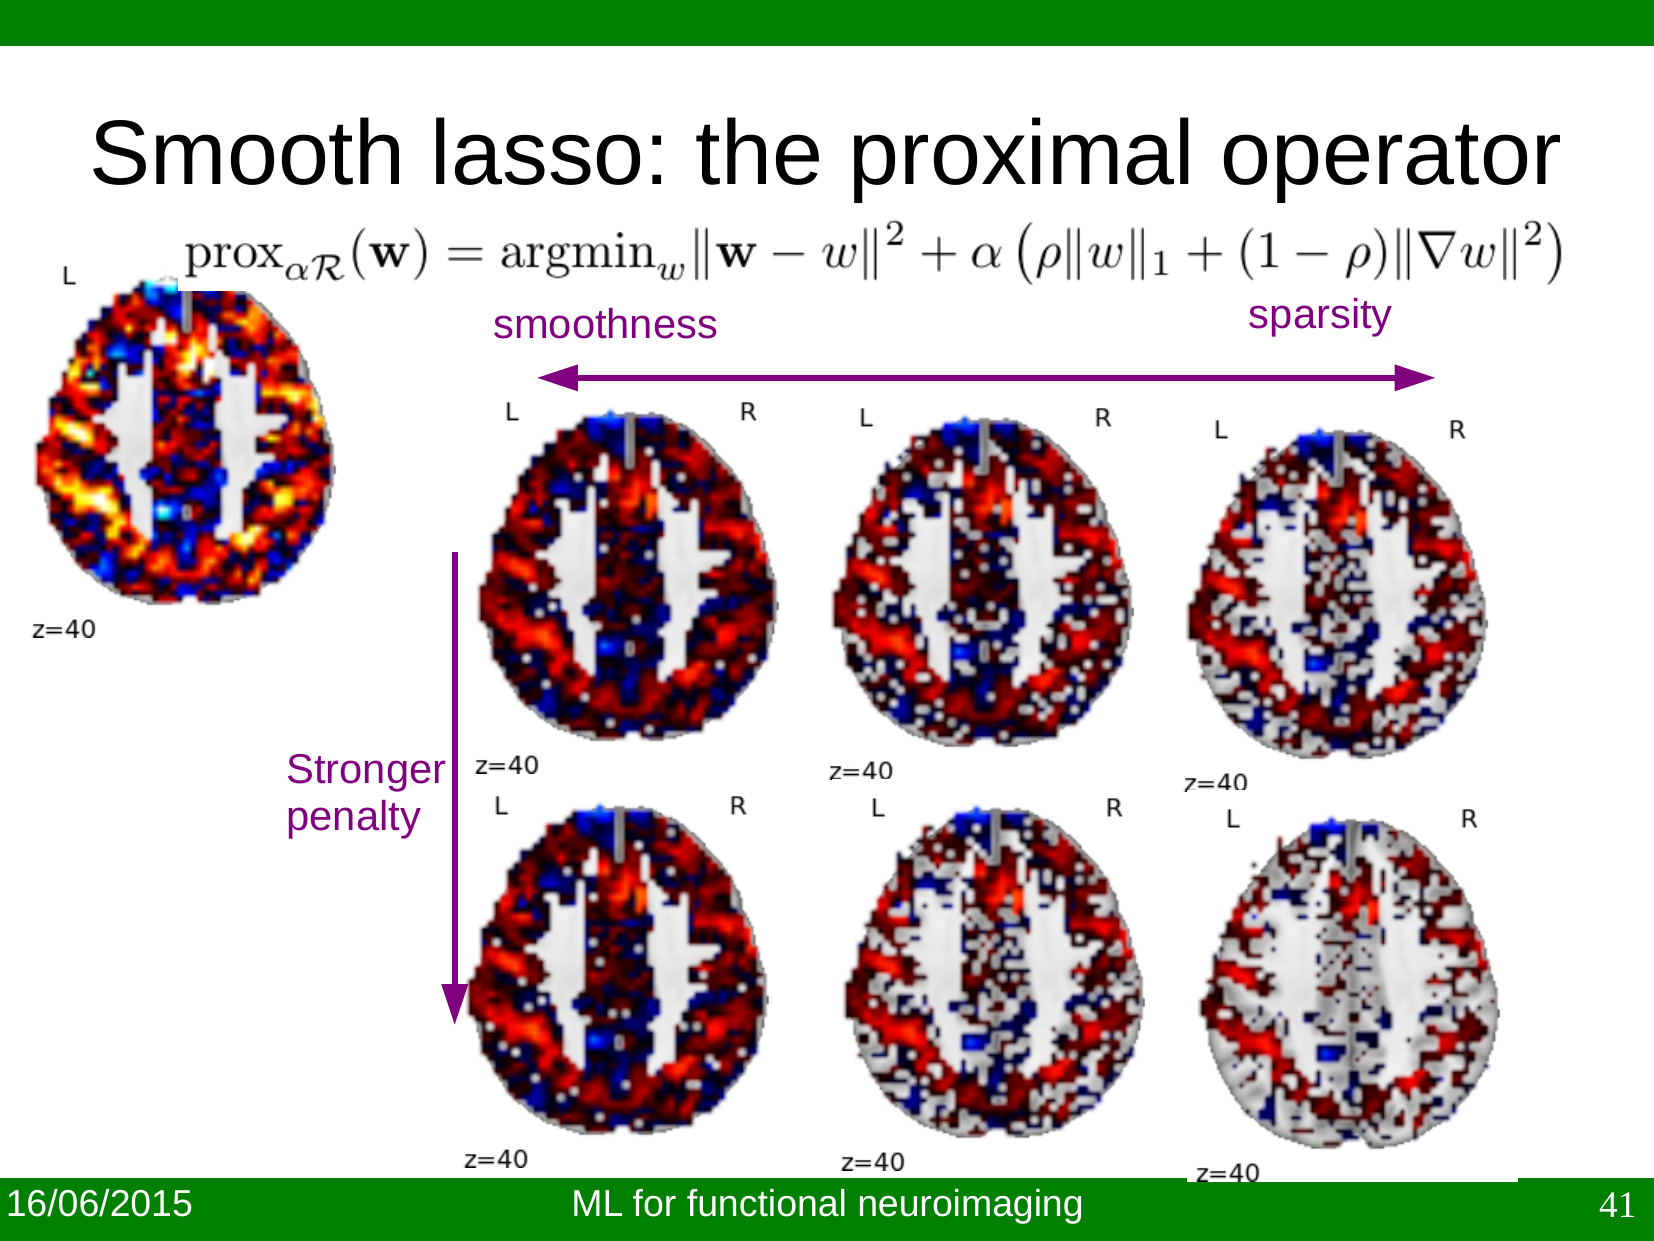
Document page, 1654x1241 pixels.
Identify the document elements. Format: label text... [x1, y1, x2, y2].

title Smooth lasso: the proximal operator [82, 49, 1571, 257]
picture [23, 212, 1566, 638]
picture [1175, 401, 1518, 1182]
picture [820, 389, 1163, 1171]
text_box sparsity [1234, 291, 1436, 346]
text_box smoothness [478, 293, 739, 355]
text_box Stronger penalty [271, 738, 473, 848]
picture [455, 777, 787, 1168]
picture [466, 383, 797, 775]
